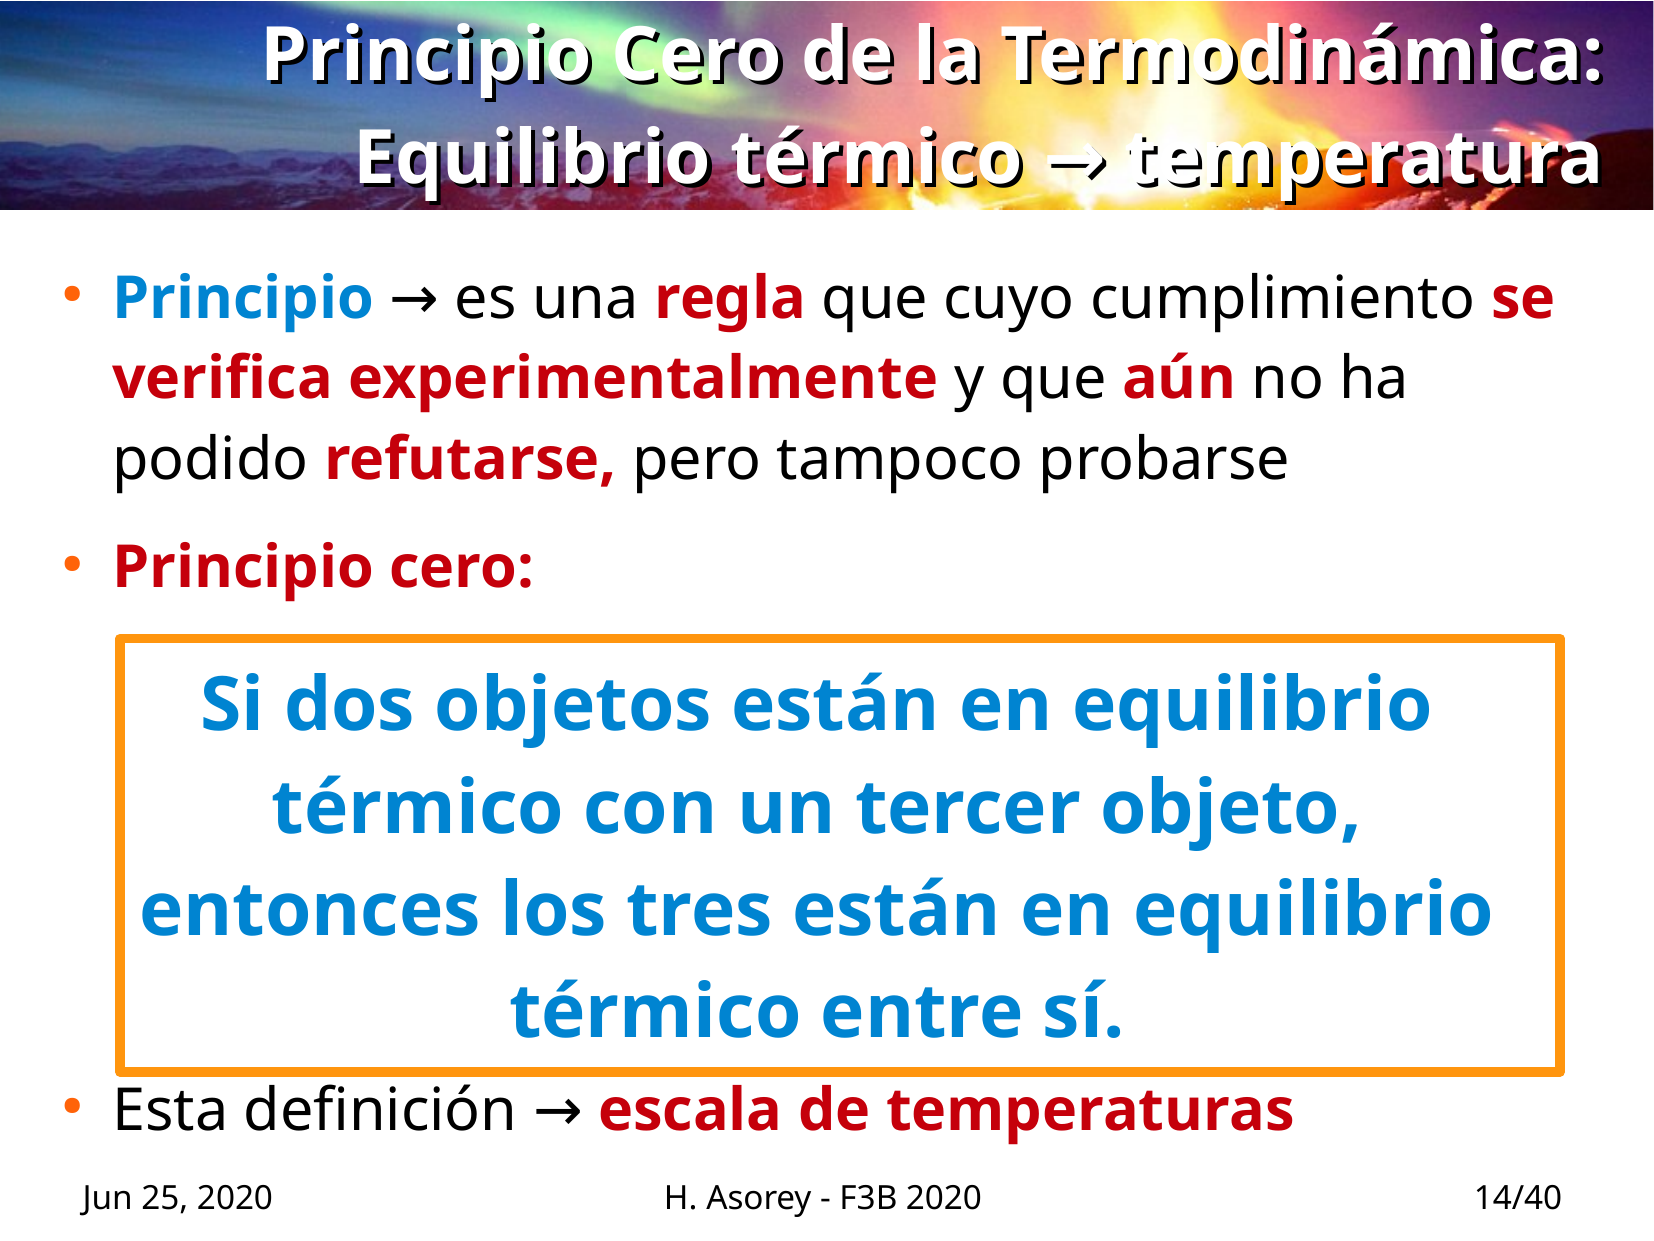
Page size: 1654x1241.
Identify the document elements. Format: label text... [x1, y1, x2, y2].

list Principio → es una regla que cuyo cumplimiento se verifica experimentalmente y que aún no ha podido refutarse, pero tampoco probarse Principio cero: Esta definición → escala de temperaturas [45, 255, 1606, 1156]
title Principio Cero de la Termodinámica: Equilibrio térmico → temperatura [45, 11, 1606, 195]
picture [0, 1, 1654, 210]
text_box Si dos objetos están en equilibrio térmico con un tercer objeto, entonces los tres están en equilibrio térmico entre sí. [120, 638, 1561, 963]
